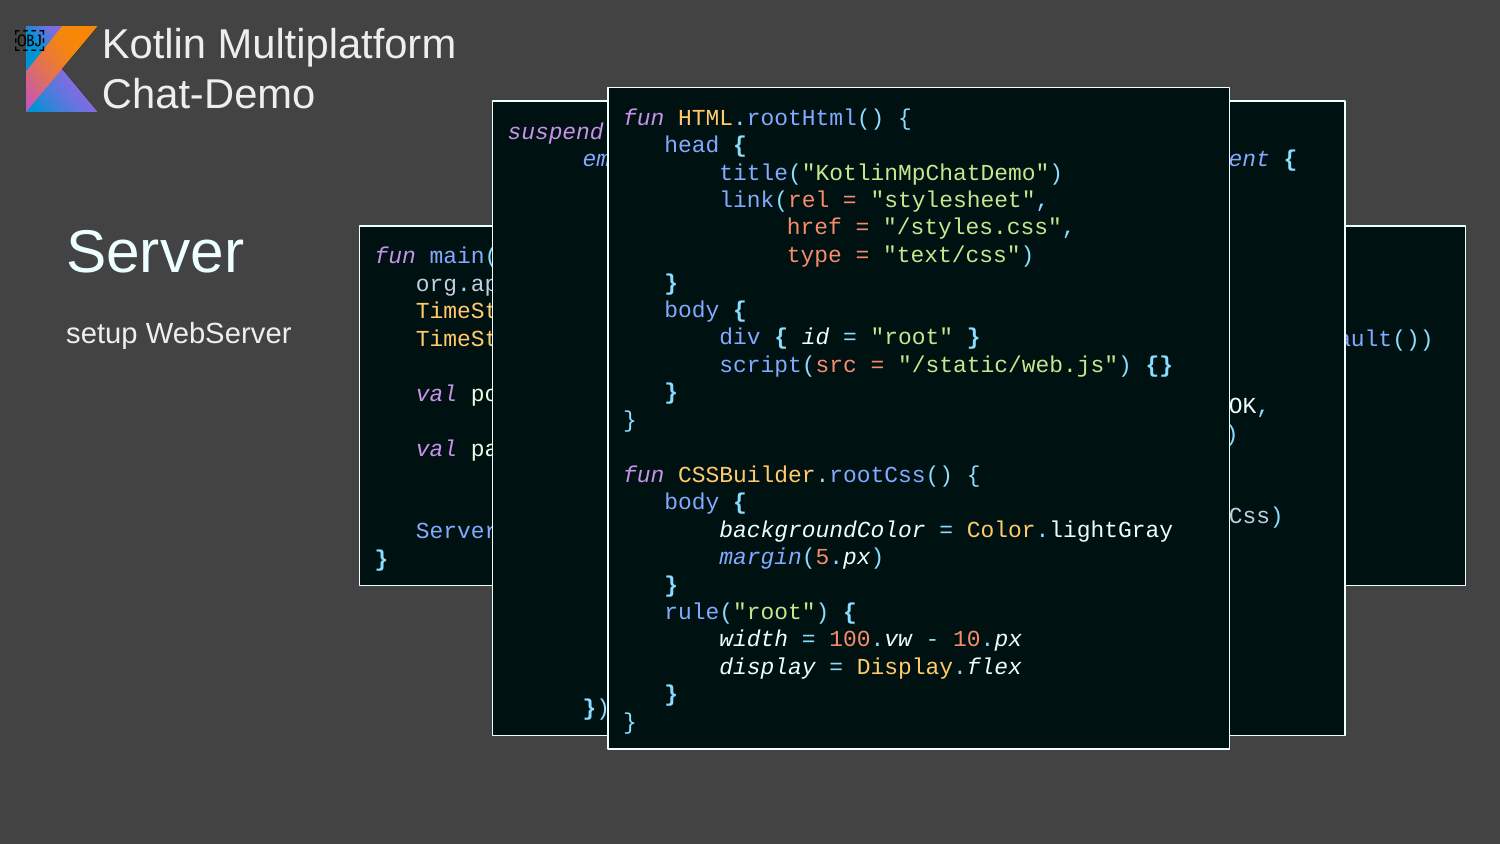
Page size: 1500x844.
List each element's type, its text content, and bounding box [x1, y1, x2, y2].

title Server [51, 191, 374, 300]
picture [26, 26, 98, 112]
text_box suspend fun start() { embeddedServer(Netty, applicationEngineEnvironment { connector { host = this@Server.host port = this@Server.port } module { routing { get("/") { call.respondHtml(HttpStatusCode.OK, HTML::rootHtml) } get("/styles.css") { call.respondCss(CSSBuilder::rootCss) } static("/static") { resources() } } } }).start(wait = true) [492, 101, 608, 736]
text_box fun main(args: Array<String>) = runBlocking { org.apache.log4j.BasicConfigurator.configure() TimeStamp.DEFAULT_LOCALE = Locale.GERMANY TimeStamp.DEFAULT_TIME_ZONE = TimeZone.getTimeZone(ZoneId.systemDefault()) val port = args.getOrNull(args.indexOf("-p") + 1)?.toIntOrNull() ?: Constants.INTERNAL_PORT val path = args.getOrNull(args.indexOf("--path") + 1) ?: Constants.PATH Server(Constants.INTERNAL_HOST, port, path).start() } [1346, 226, 1466, 586]
text_box suspend fun start() { embeddedServer(Netty, applicationEngineEnvironment { connector { host = this@Server.host port = this@Server.port } module { routing { get("/") { call.respondHtml(HttpStatusCode.OK, HTML::rootHtml) } get("/styles.css") { call.respondCss(CSSBuilder::rootCss) } static("/static") { resources() } } } }).start(wait = true) [1230, 101, 1346, 736]
text_box setup WebServer [51, 299, 316, 365]
text_box fun HTML.rootHtml() { head { title("KotlinMpChatDemo") link(rel = "stylesheet", href = "/styles.css", type = "text/css") } body { div { id = "root" } script(src = "/static/web.js") {} } } fun CSSBuilder.rootCss() { body { backgroundColor = Color.lightGray margin(5.px) } rule("root") { width = 100.vw - 10.px display = Display.flex } } [608, 87, 1230, 749]
text_box fun main(args: Array<String>) = runBlocking { org.apache.log4j.BasicConfigurator.configure() TimeStamp.DEFAULT_LOCALE = Locale.GERMANY TimeStamp.DEFAULT_TIME_ZONE = TimeZone.getTimeZone(ZoneId.systemDefault()) val port = args.getOrNull(args.indexOf("-p") + 1)?.toIntOrNull() ?: Constants.INTERNAL_PORT val path = args.getOrNull(args.indexOf("--path") + 1) ?: Constants.PATH Server(Constants.INTERNAL_HOST, port, path).start() } [359, 226, 492, 586]
